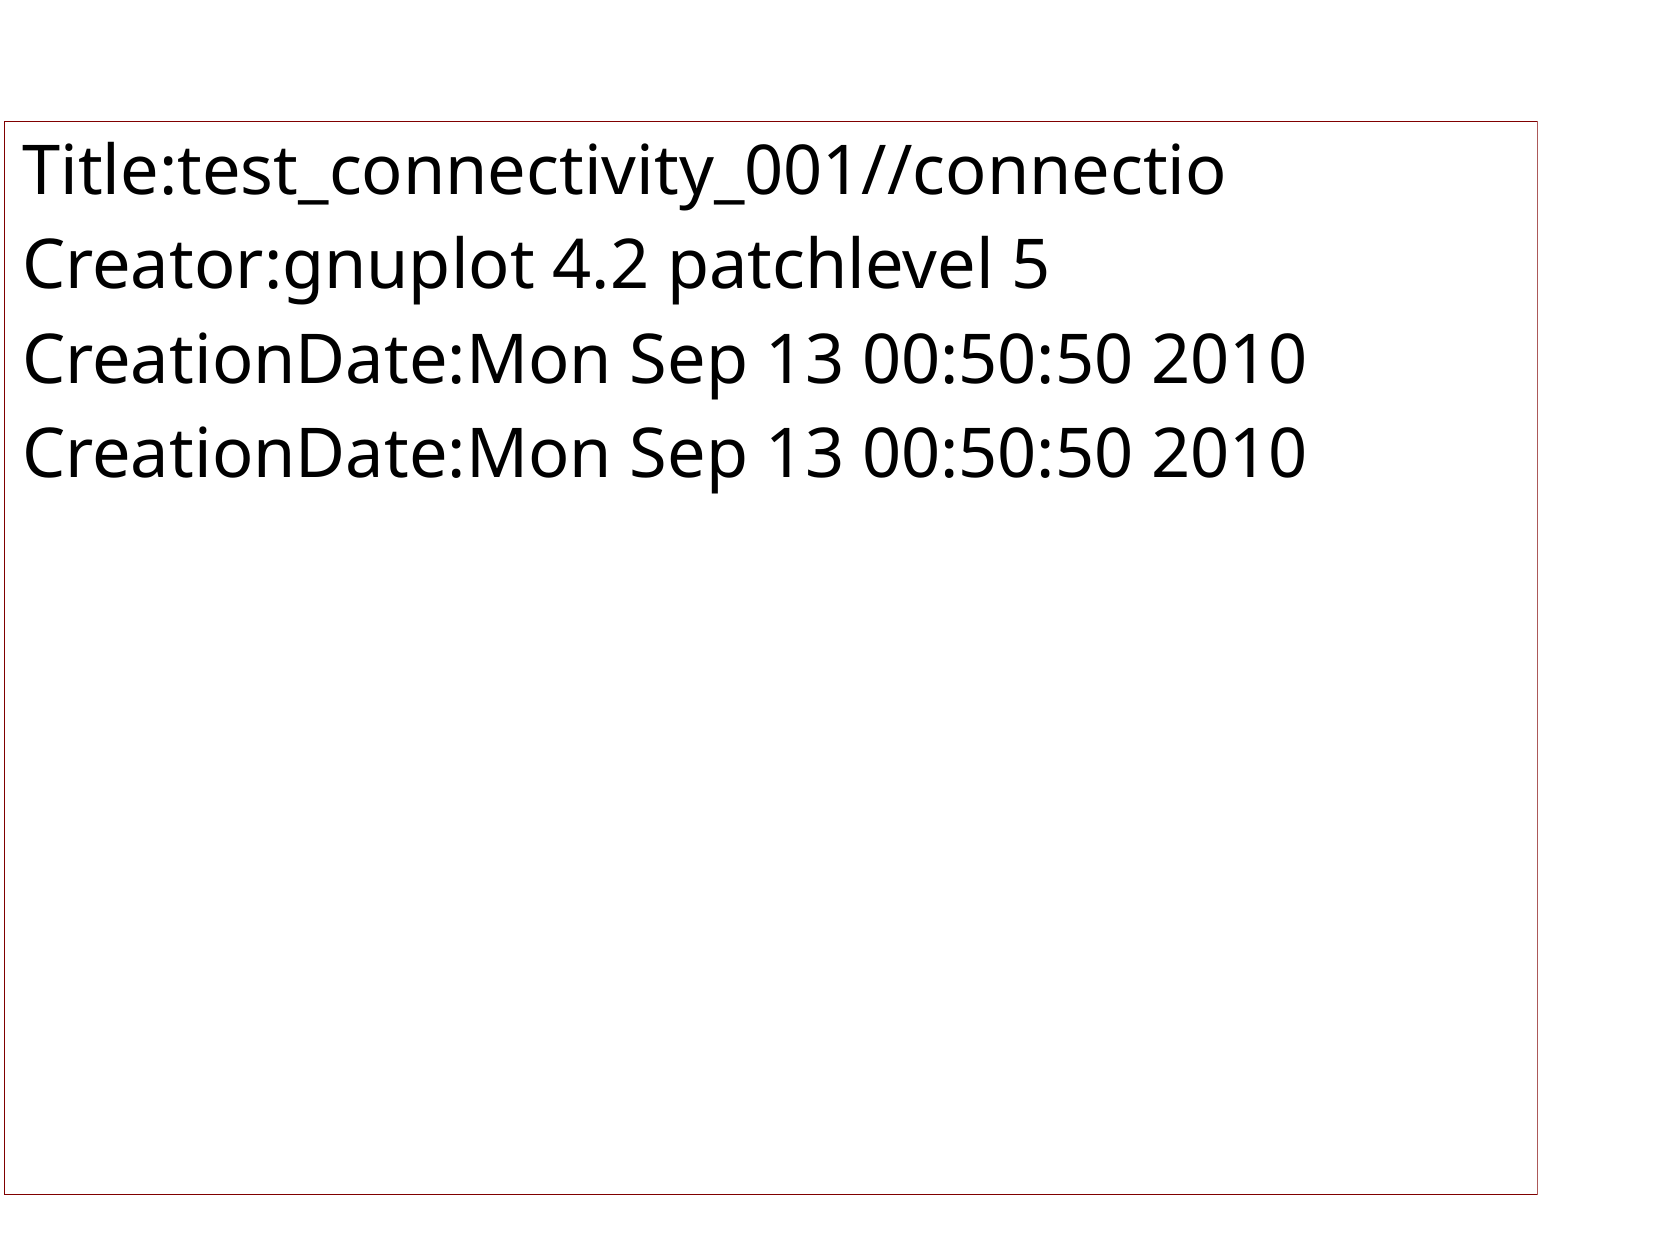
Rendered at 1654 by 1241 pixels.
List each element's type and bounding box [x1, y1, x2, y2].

picture [0, 116, 1538, 1195]
